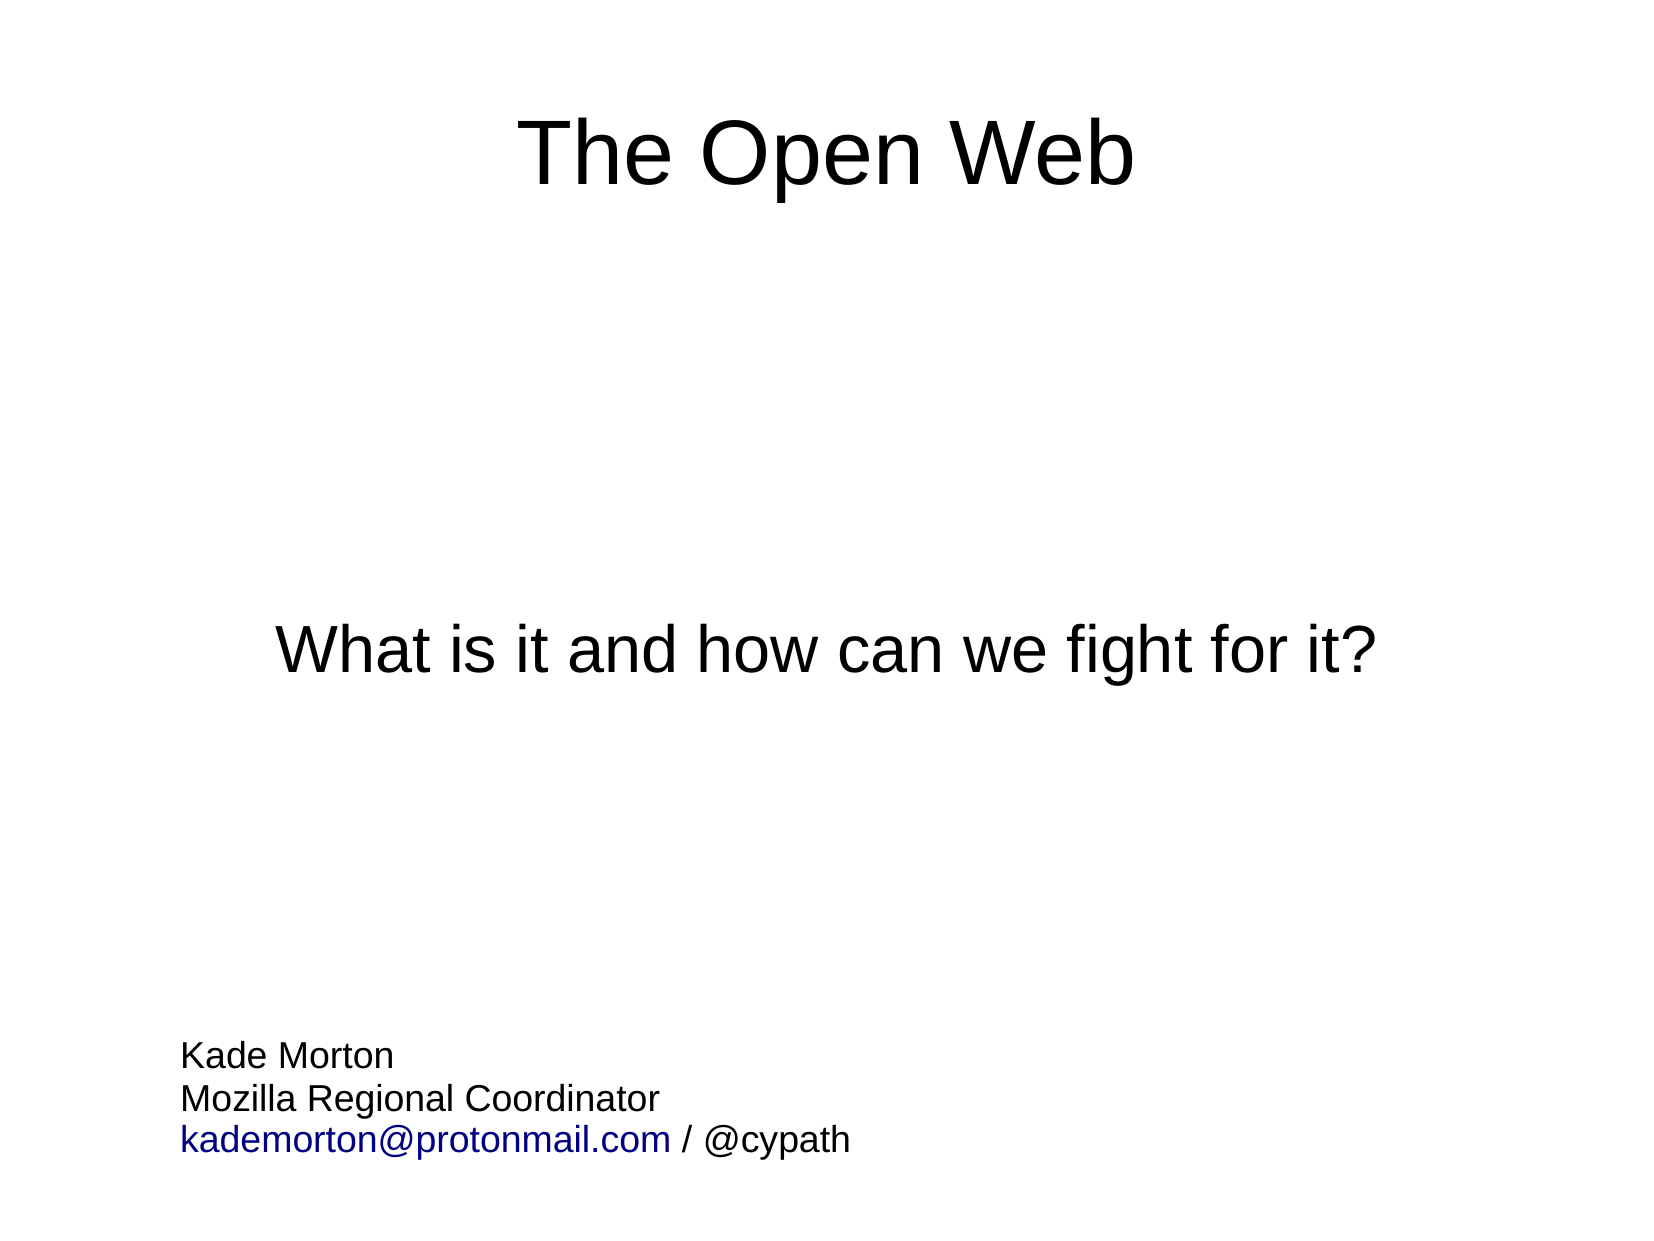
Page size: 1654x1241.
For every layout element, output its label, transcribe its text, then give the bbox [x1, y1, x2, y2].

text_box Kade Morton Mozilla Regional Coordinator kademorton@protonmail.com / @cypath [165, 1027, 1501, 1169]
title The Open Web [82, 49, 1571, 257]
subtitle What is it and how can we fight for it? [82, 290, 1571, 1010]
